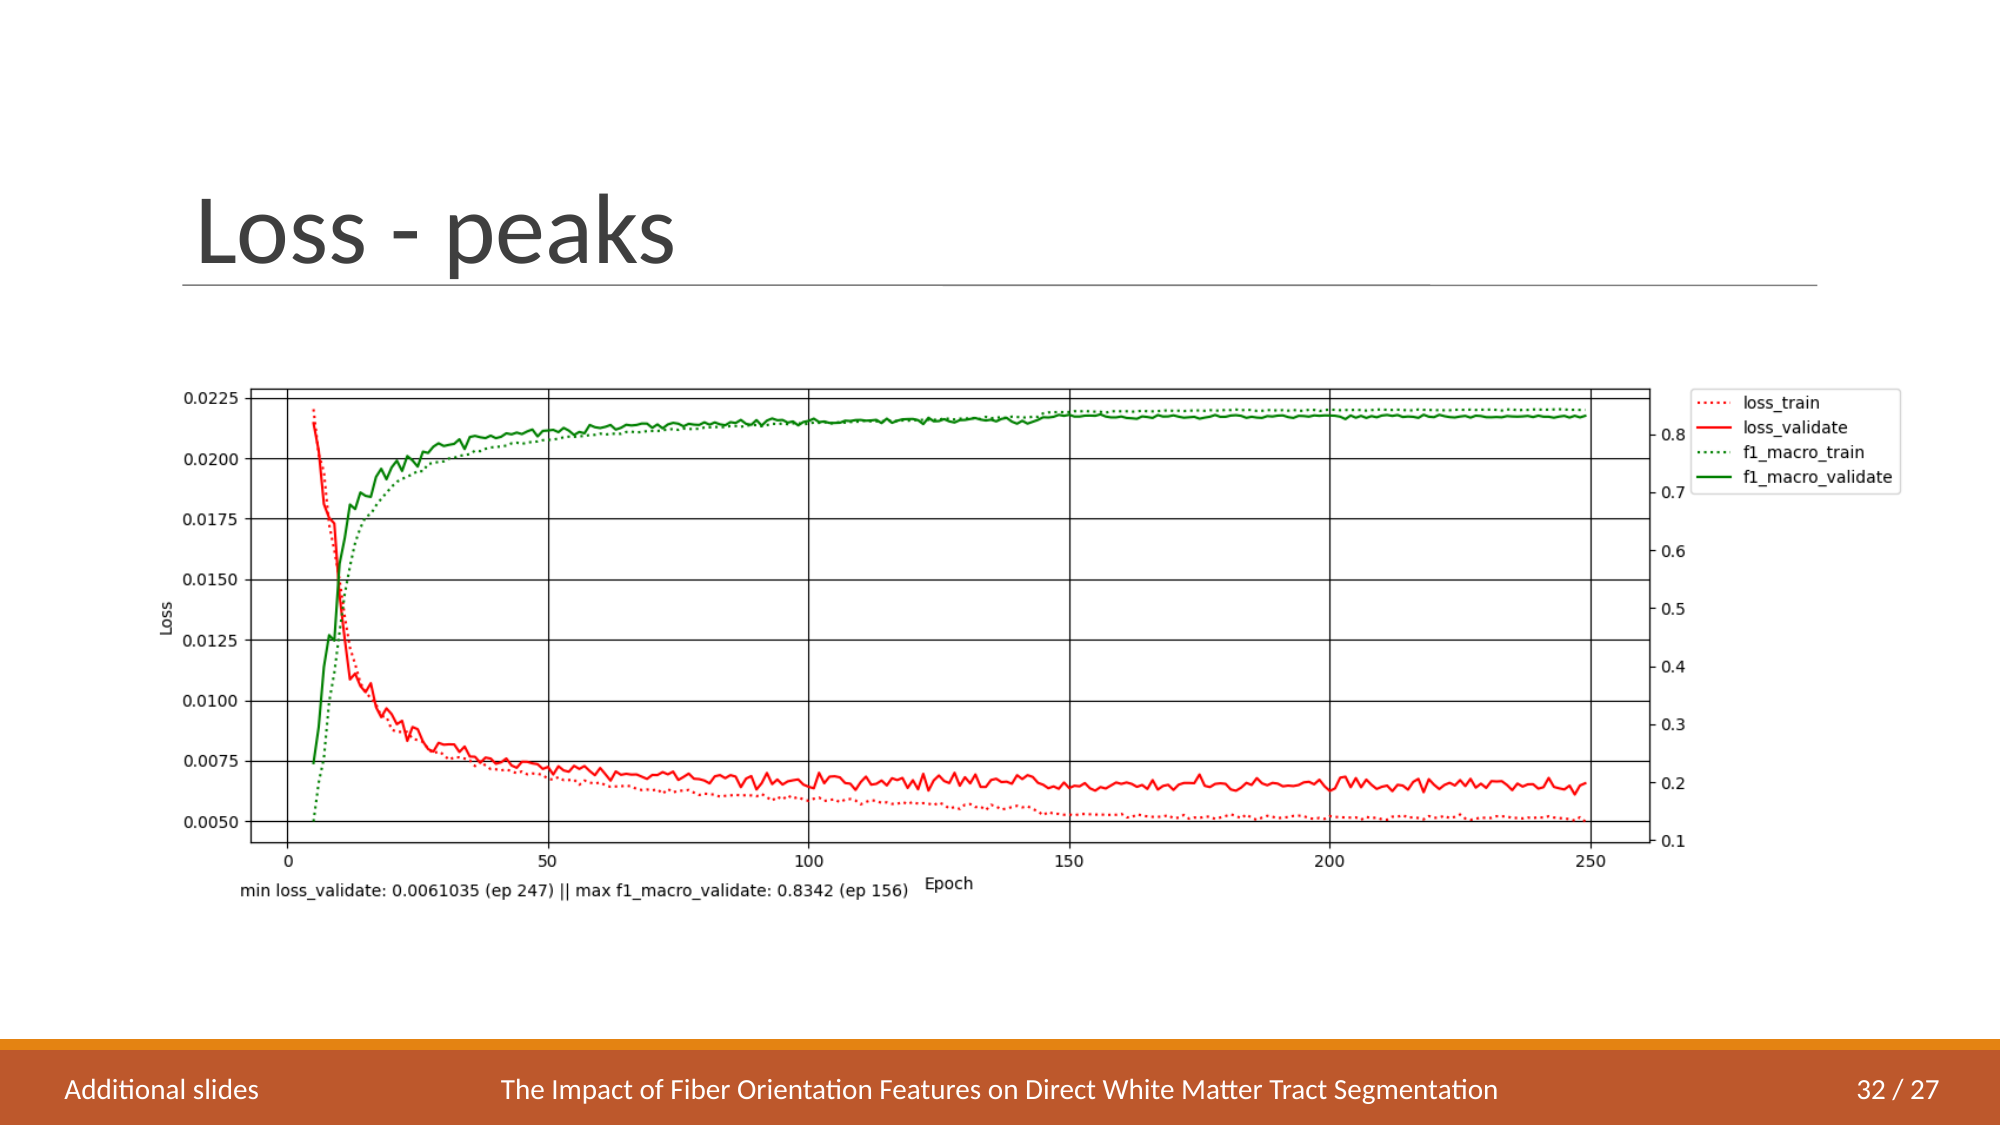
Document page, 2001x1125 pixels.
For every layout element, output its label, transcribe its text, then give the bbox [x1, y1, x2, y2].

slide_number 1 / 27 [1741, 753, 1962, 1125]
title Loss - peaks [180, 114, 1830, 333]
picture [0, 358, 2000, 907]
slide_number Additional slides [49, 907, 356, 1125]
slide_number The Impact of Fiber Orientation Features on Direct White Matter Tract Segmentation [392, 907, 1608, 1125]
